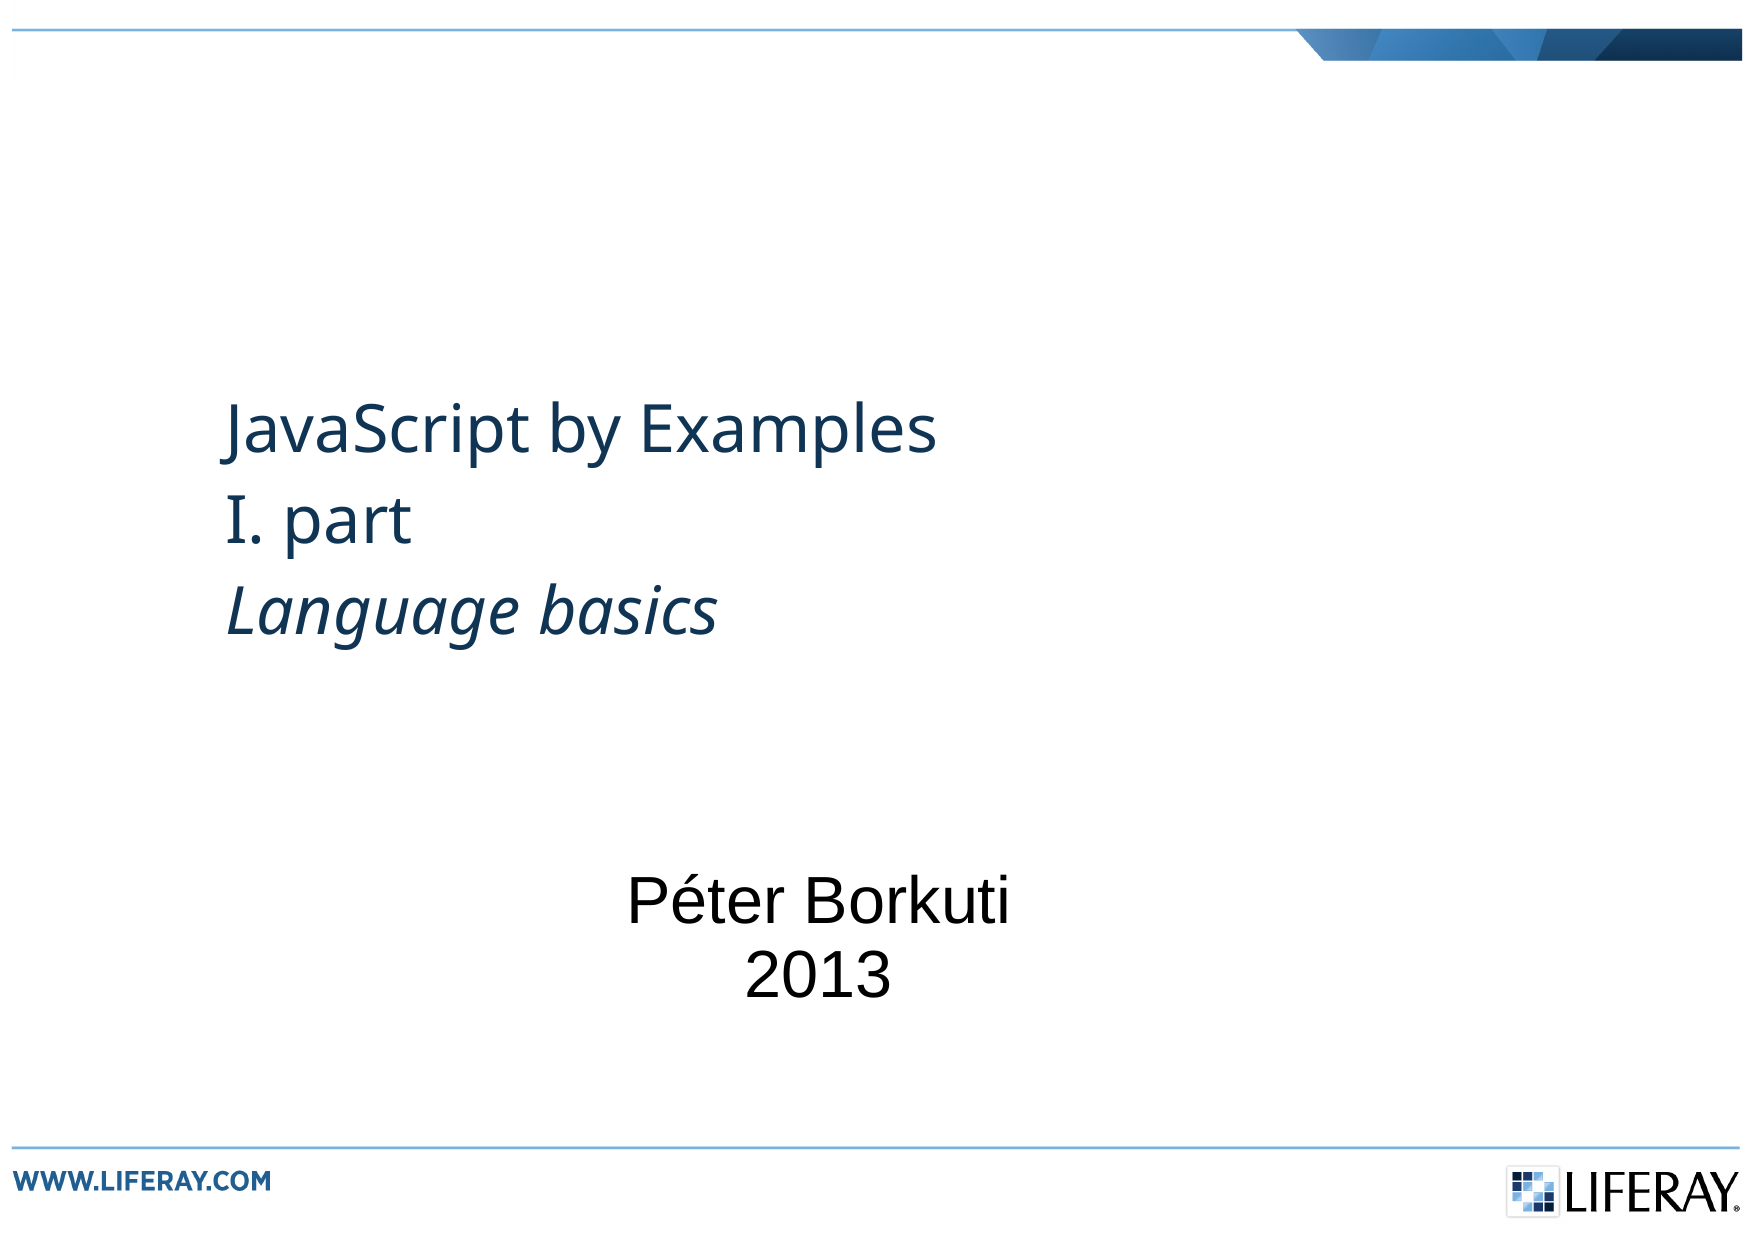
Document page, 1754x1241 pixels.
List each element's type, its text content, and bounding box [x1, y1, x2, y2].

title JavaScript by Examples I. part Language basics [225, 386, 1714, 649]
picture [1564, 1124, 1741, 1234]
picture [12, 0, 1743, 84]
picture [10, 1124, 75, 1234]
subtitle Péter Borkuti 2013 [75, 637, 1564, 1238]
